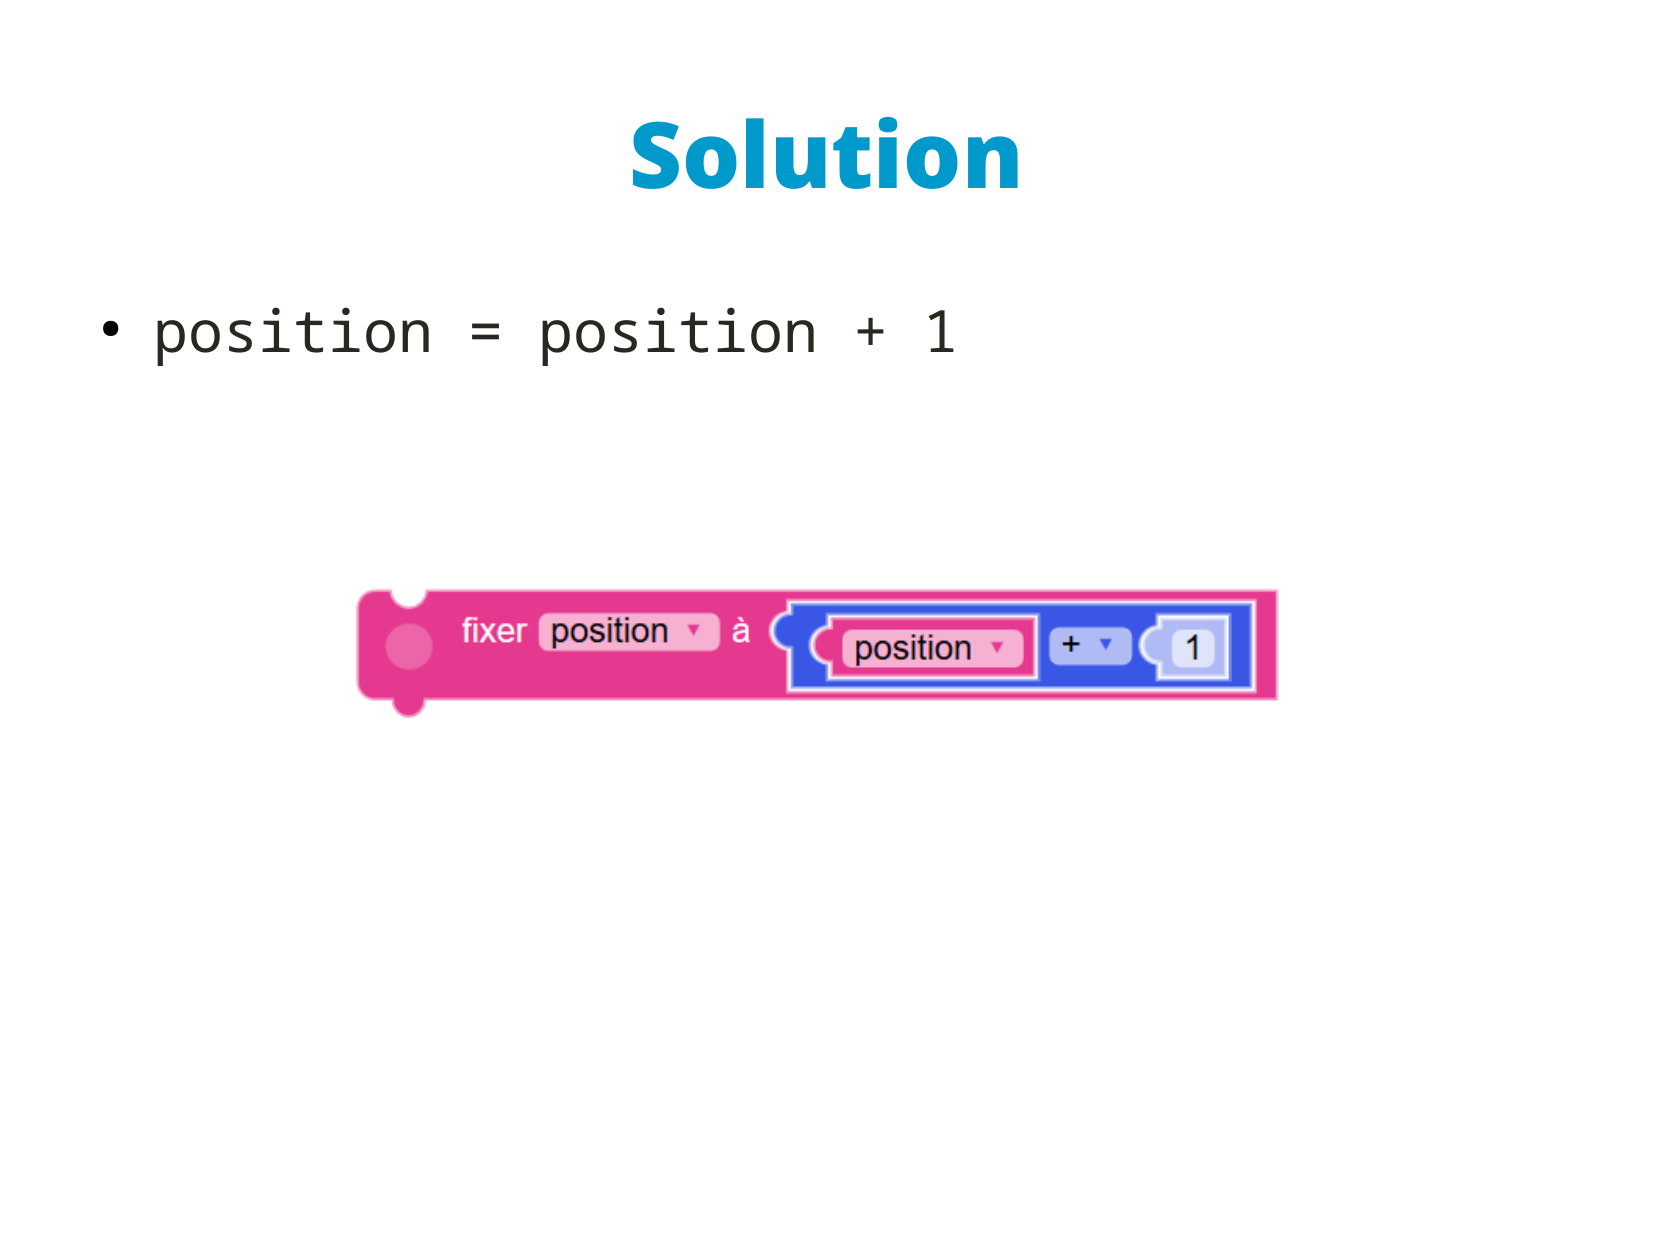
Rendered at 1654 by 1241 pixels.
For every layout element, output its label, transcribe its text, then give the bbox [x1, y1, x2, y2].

title Solution [82, 49, 1571, 257]
picture [350, 578, 1304, 726]
list position = position + 1 [82, 290, 1571, 1010]
